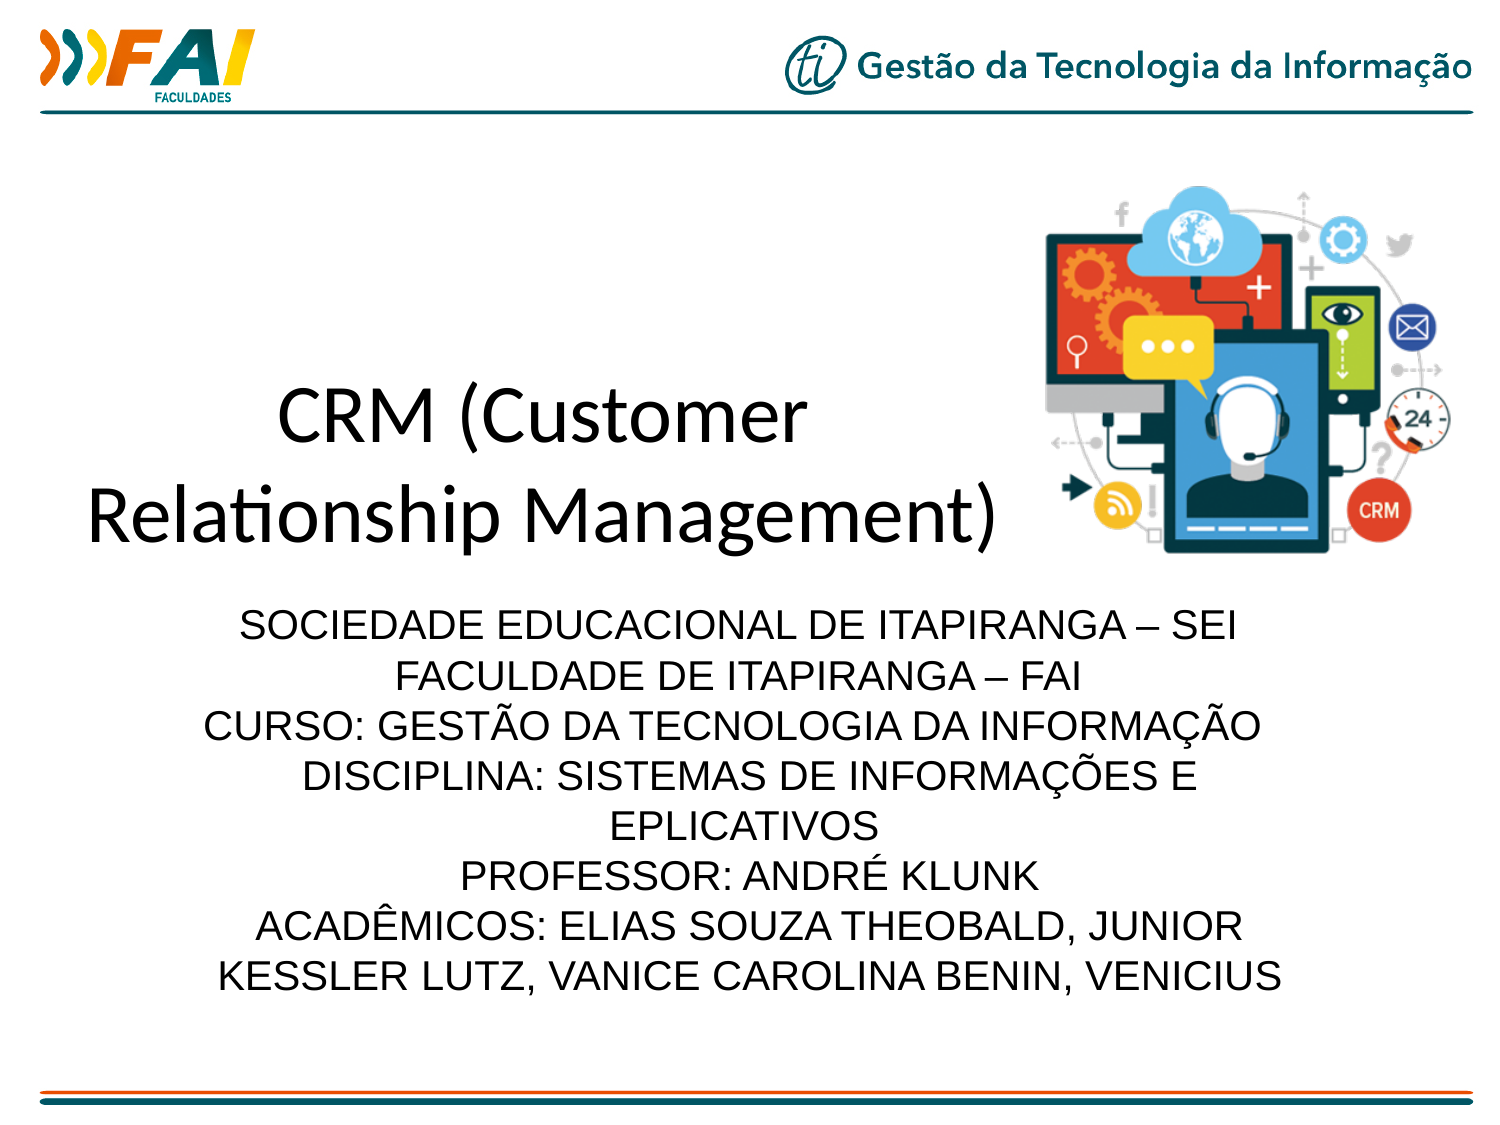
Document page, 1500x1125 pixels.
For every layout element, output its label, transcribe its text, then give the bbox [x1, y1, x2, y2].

subtitle SOCIEDADE EDUCACIONAL DE ITAPIRANGA – SEI FACULDADE DE ITAPIRANGA – FAI CURSO: GESTÃO DA TECNOLOGIA DA INFORMAÇÃO DISCIPLINA: SISTEMAS DE INFORMAÇÕES E EPLICATIVOS PROFESSOR: ANDRÉ KLUNK ACADÊMICOS: ELIAS SOUZA THEOBALD, JUNIOR KESSLER LUTZ, VANICE CAROLINA BENIN, VENICIUS [187, 590, 1313, 863]
title CRM (Customer Relationship Management) [47, 175, 1040, 567]
picture [0, 0, 1500, 1125]
